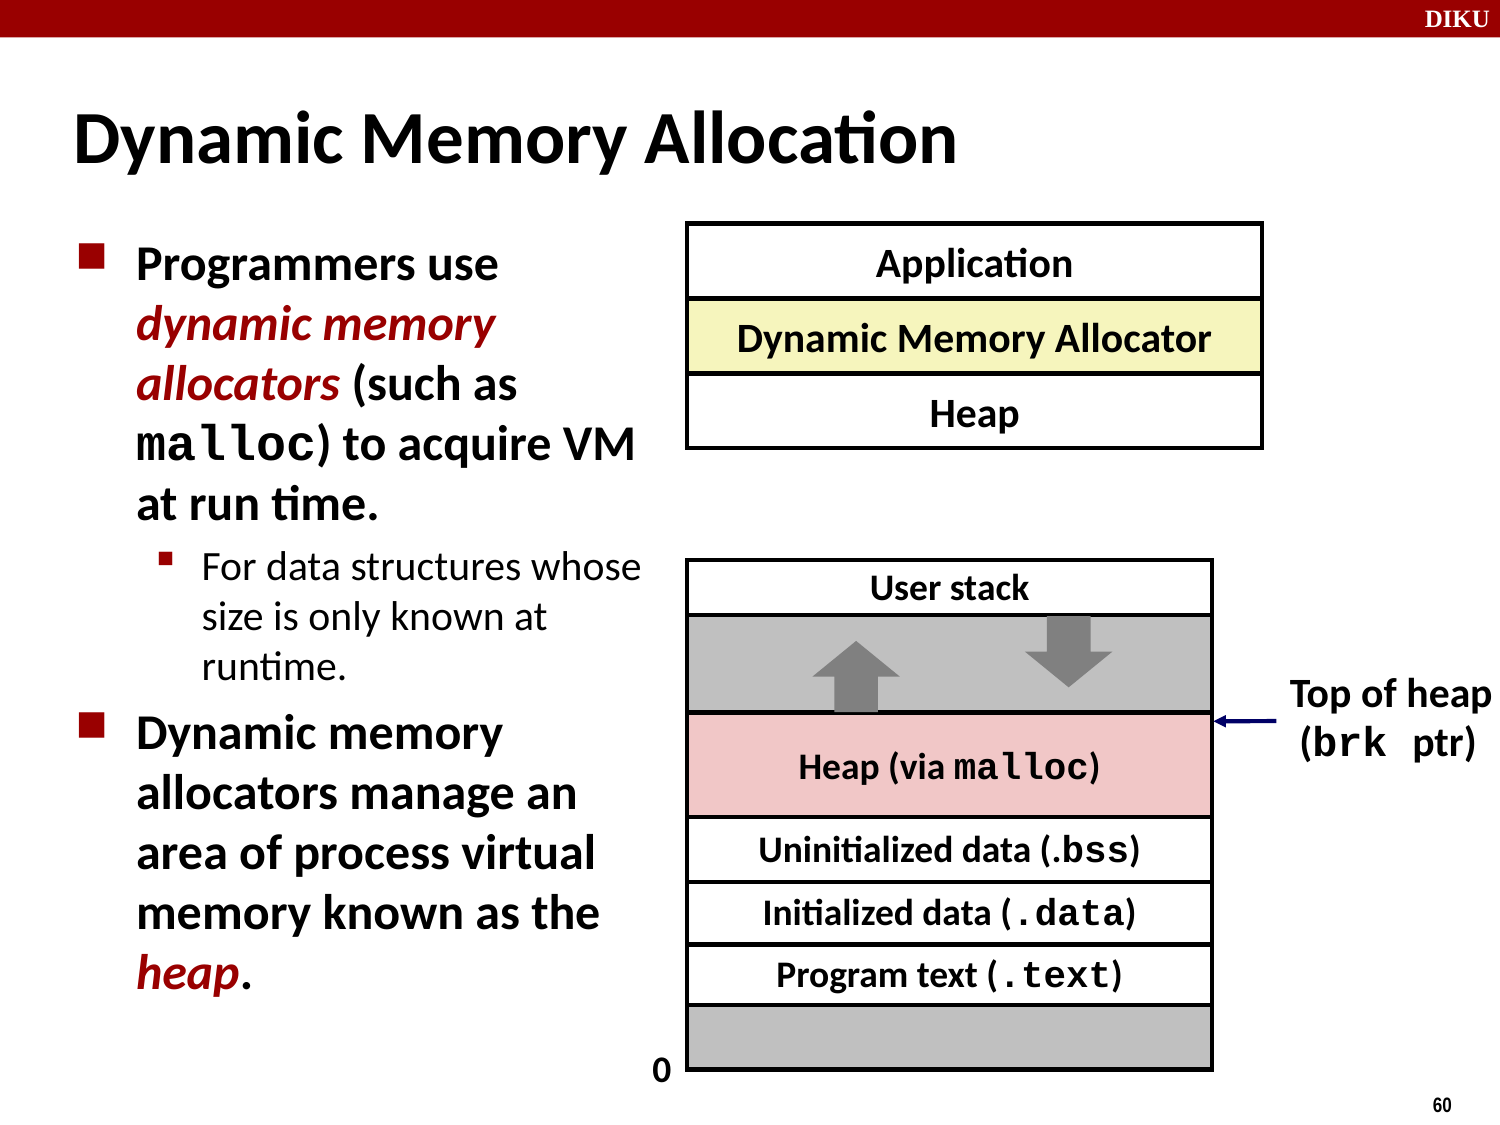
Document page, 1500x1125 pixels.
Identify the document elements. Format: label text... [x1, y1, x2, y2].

text_box 0 [637, 1039, 687, 1101]
text_box Application [687, 223, 1263, 298]
text_box Heap [687, 373, 1263, 449]
text_box Top of heap (brk ptr) [1275, 660, 1500, 775]
text_box User stack [687, 559, 1212, 615]
text_box Initialized data (.data) [687, 883, 1212, 945]
text_box [687, 615, 1212, 713]
text_box Program text (.text) [687, 945, 1212, 1004]
text_box Dynamic Memory Allocator [687, 298, 1263, 373]
text_box Heap (via malloc) [687, 712, 1212, 817]
text_box Dynamic Memory Allocation [58, 71, 1304, 197]
text_box Uninitialized data (.bss) [687, 817, 1212, 883]
text_box Programmers use dynamic memory allocators (such as malloc) to acquire VM at run time. For data structures whose size is only known at runtime. Dynamic memory allocators manage an area of process virtual memory known as the heap. [65, 223, 687, 1039]
text_box [687, 1004, 1212, 1070]
